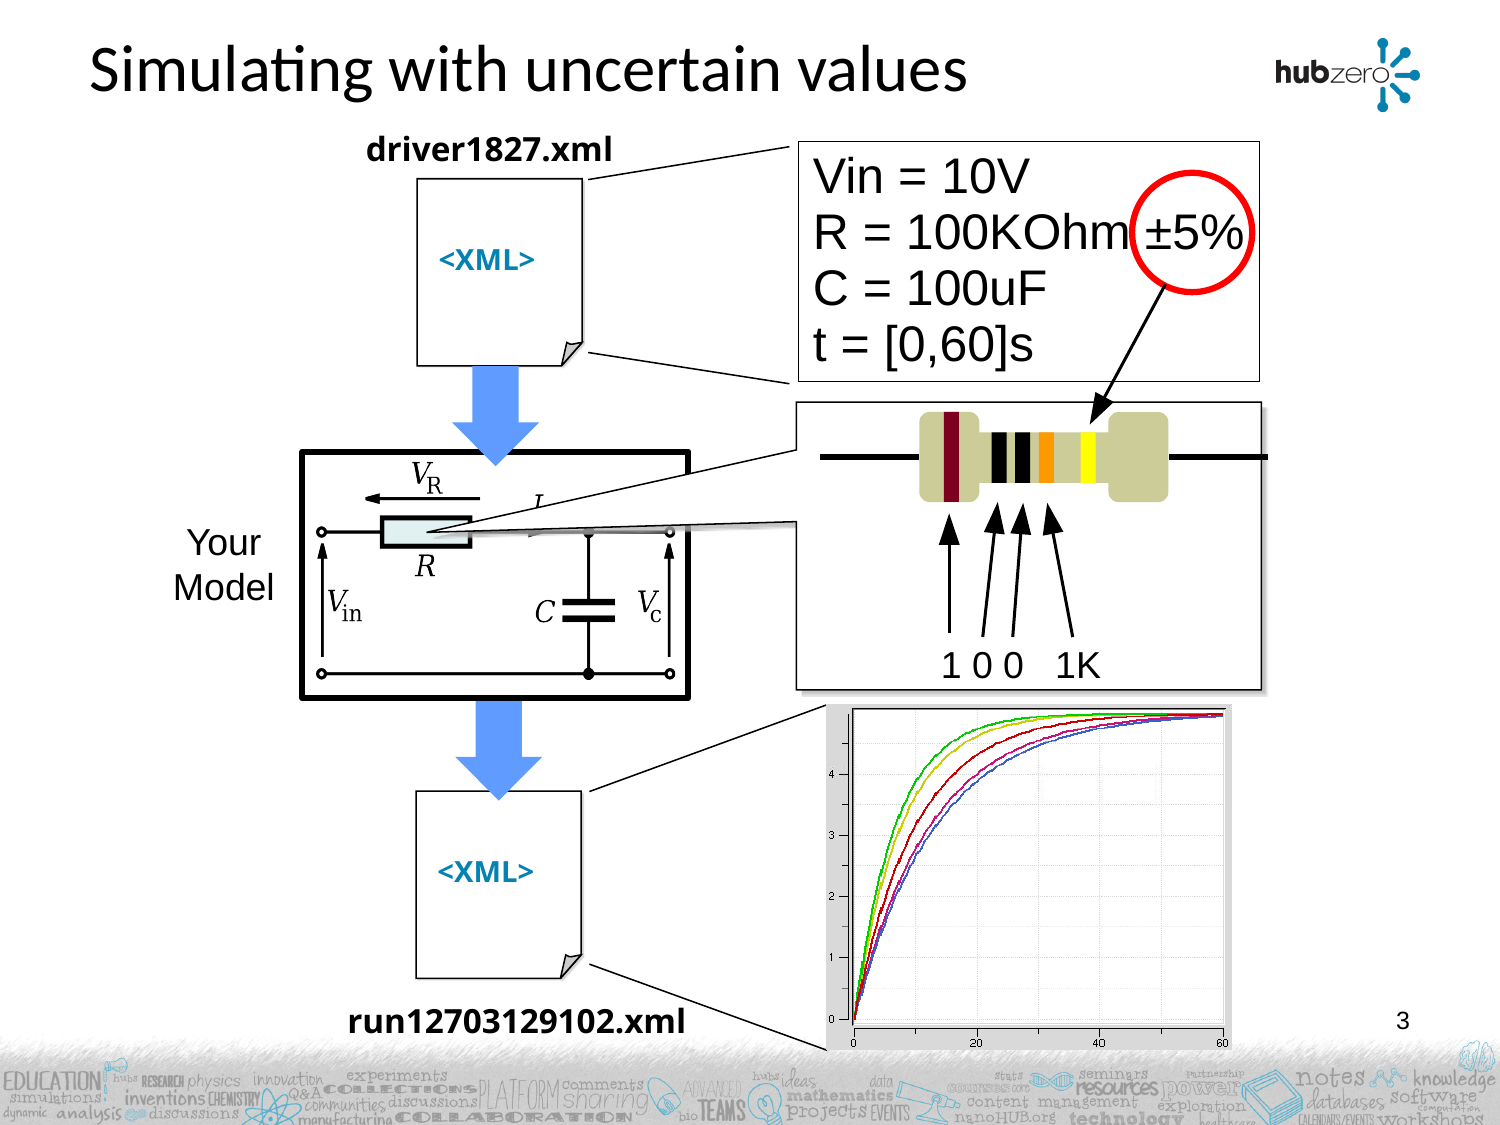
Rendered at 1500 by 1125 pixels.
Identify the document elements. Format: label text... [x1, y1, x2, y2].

text_box Vin = 10V R = 100KOhm ±5% C = 100uF t = [0,60]s [1136, 176, 1249, 288]
text_box <XML> [423, 233, 551, 284]
text_box <number> [1232, 989, 1425, 1050]
picture [1272, 35, 1423, 115]
text_box [417, 178, 583, 467]
text_box run12703129102.xml [297, 992, 702, 1049]
text_box 1 0 0 1K [905, 637, 1117, 694]
text_box [416, 701, 582, 979]
text_box driver1827.xml [315, 120, 629, 177]
text_box Your Model [122, 509, 290, 616]
picture [0, 704, 1500, 1125]
text_box Simulating with uncertain values [75, 12, 1249, 118]
text_box [426, 402, 1262, 690]
text_box Vin = 10V R = 100KOhm ±5% C = 100uF t = [0,60]s [798, 141, 1260, 382]
picture [305, 457, 685, 690]
text_box <XML> [422, 845, 550, 897]
